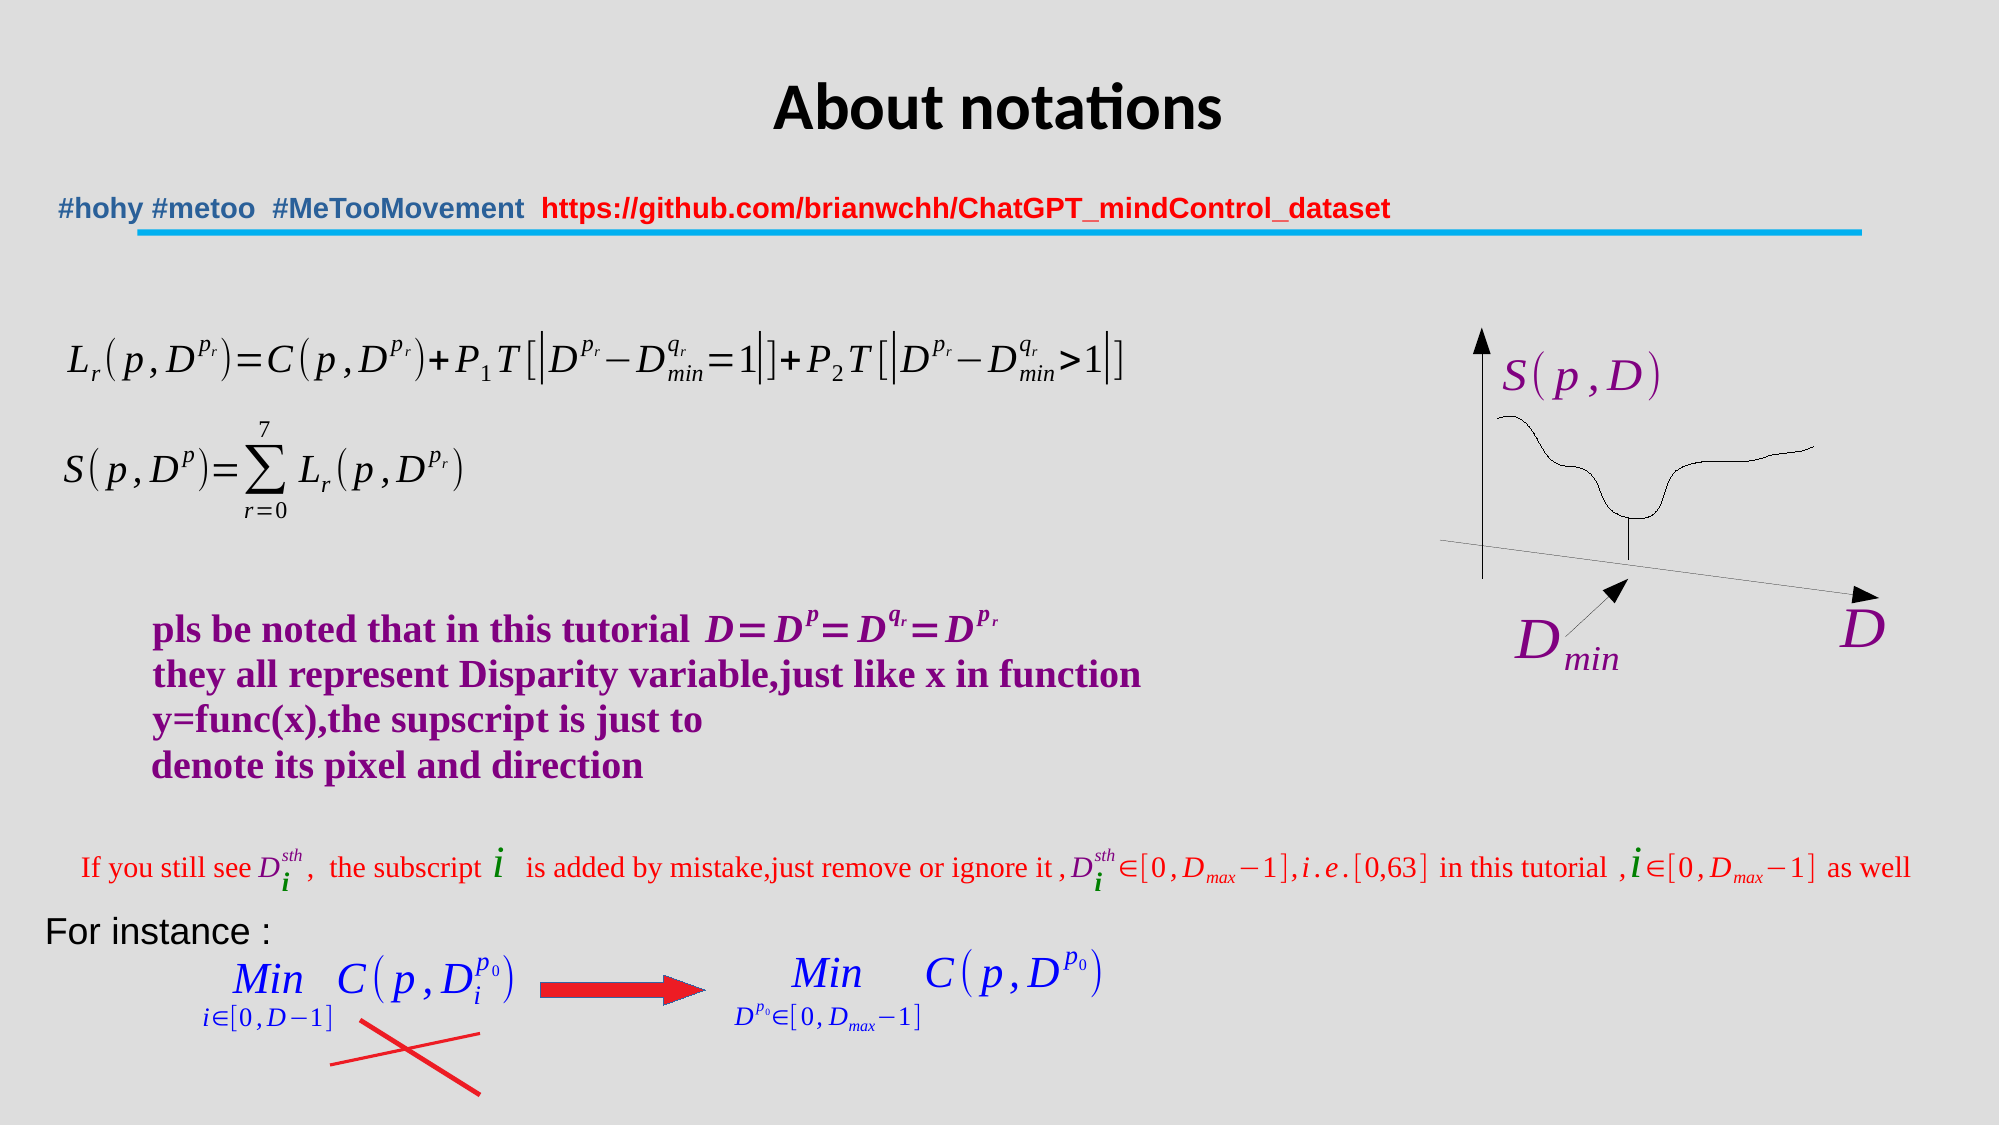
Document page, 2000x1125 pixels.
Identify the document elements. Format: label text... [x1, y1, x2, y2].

text_box About notations [766, 54, 1232, 150]
chart [144, 600, 1148, 787]
text_box For instance : [30, 903, 316, 961]
chart [55, 415, 471, 524]
chart [196, 947, 523, 1034]
text_box #hohy #metoo #MeTooMovement https://github.com/brianwchh/ChatGPT_mindControl_dataset [0, 184, 1725, 233]
chart [726, 941, 1111, 1036]
chart [1827, 587, 1897, 668]
text_box [540, 975, 706, 1006]
chart [60, 329, 1130, 388]
chart [1491, 350, 1671, 405]
chart [74, 836, 1918, 898]
chart [1502, 597, 1628, 679]
